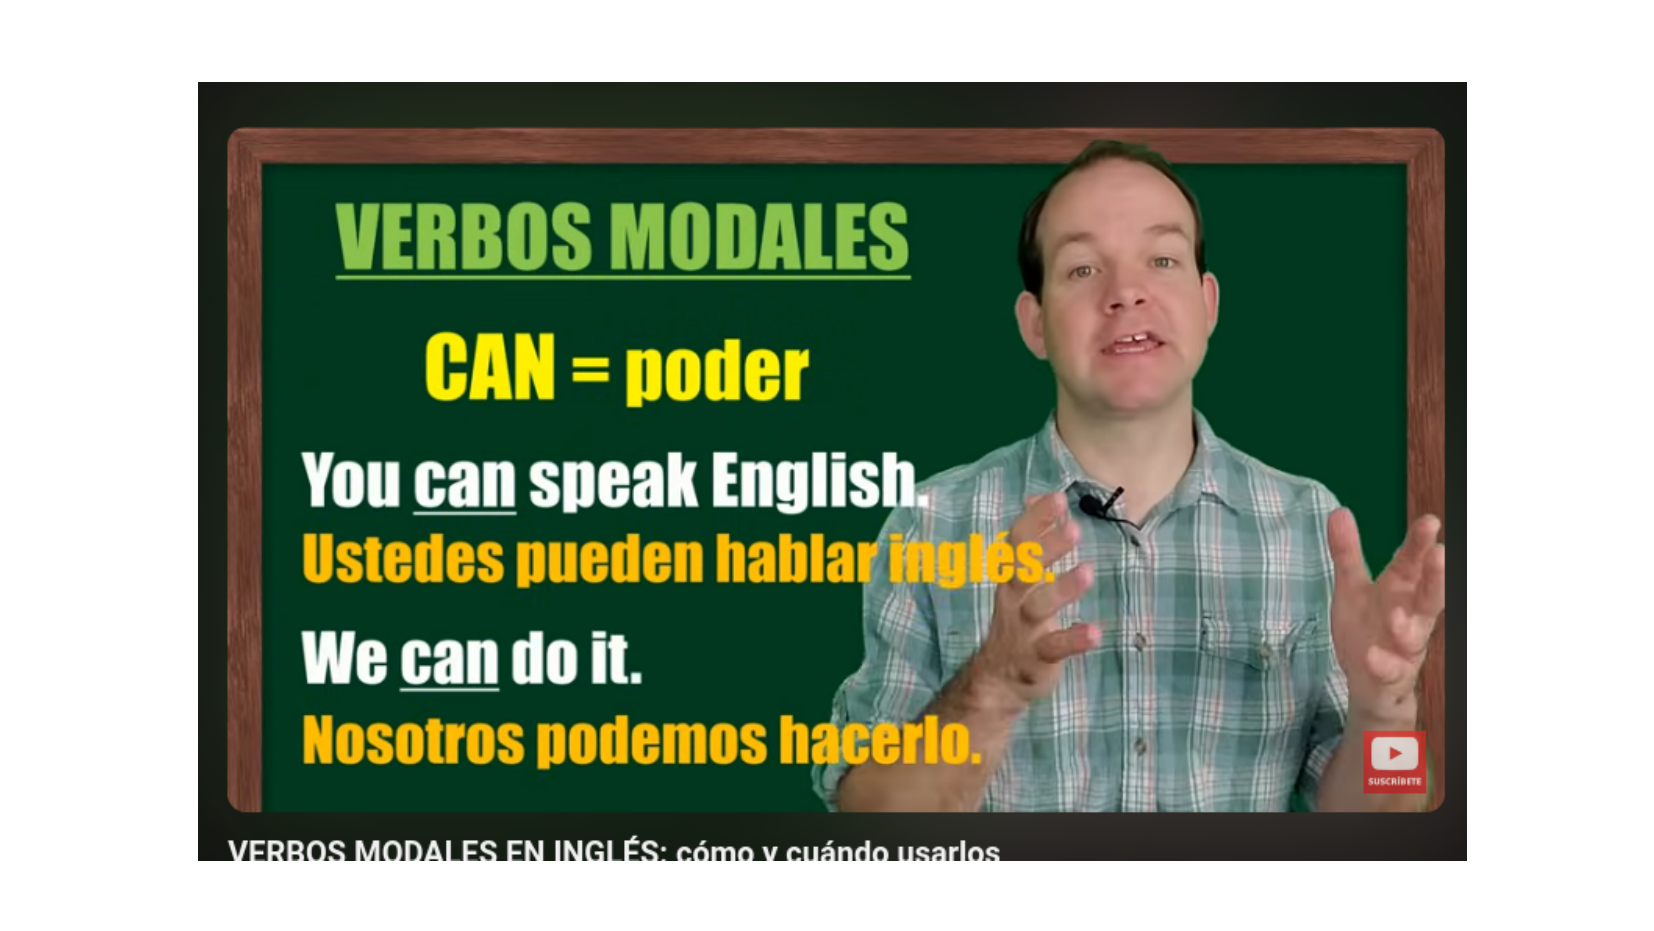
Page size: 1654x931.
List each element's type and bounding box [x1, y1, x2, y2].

picture [198, 82, 1467, 861]
